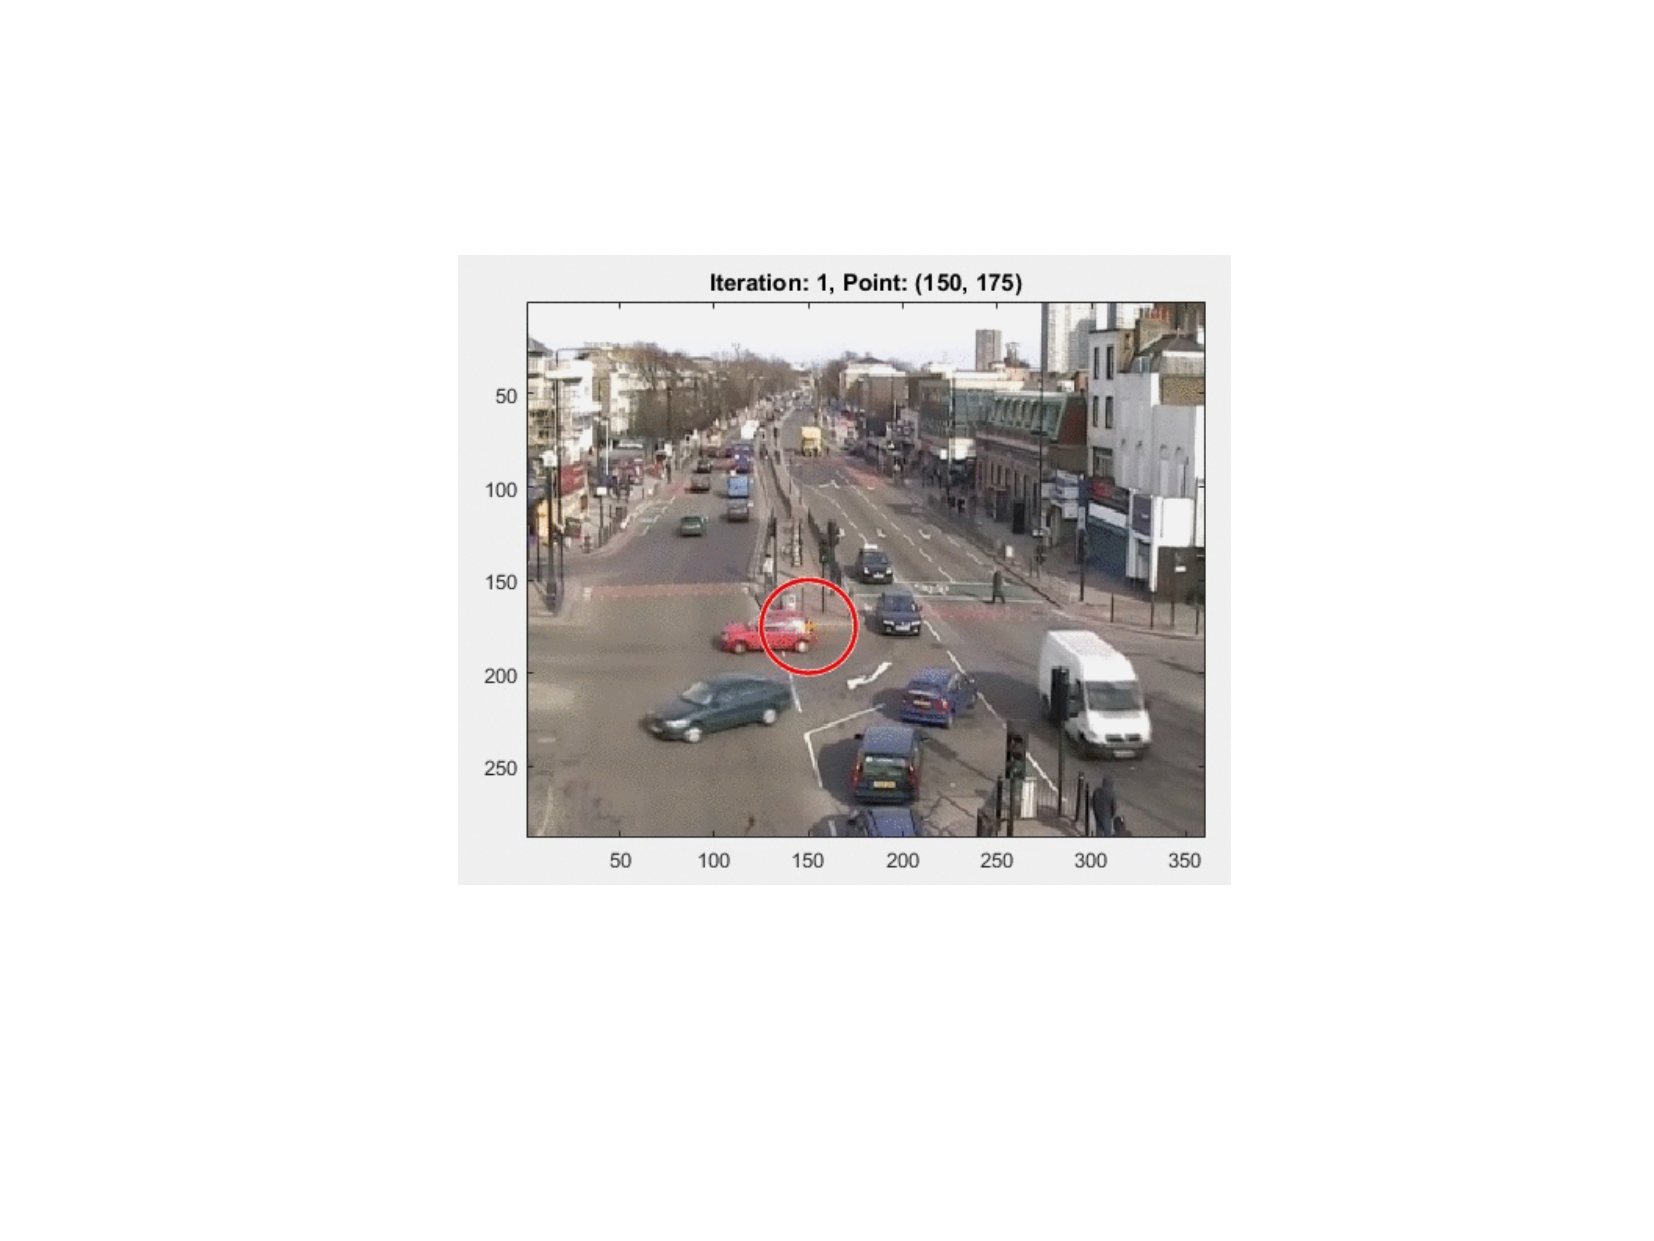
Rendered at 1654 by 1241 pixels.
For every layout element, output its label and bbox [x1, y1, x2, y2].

picture [458, 255, 1231, 886]
